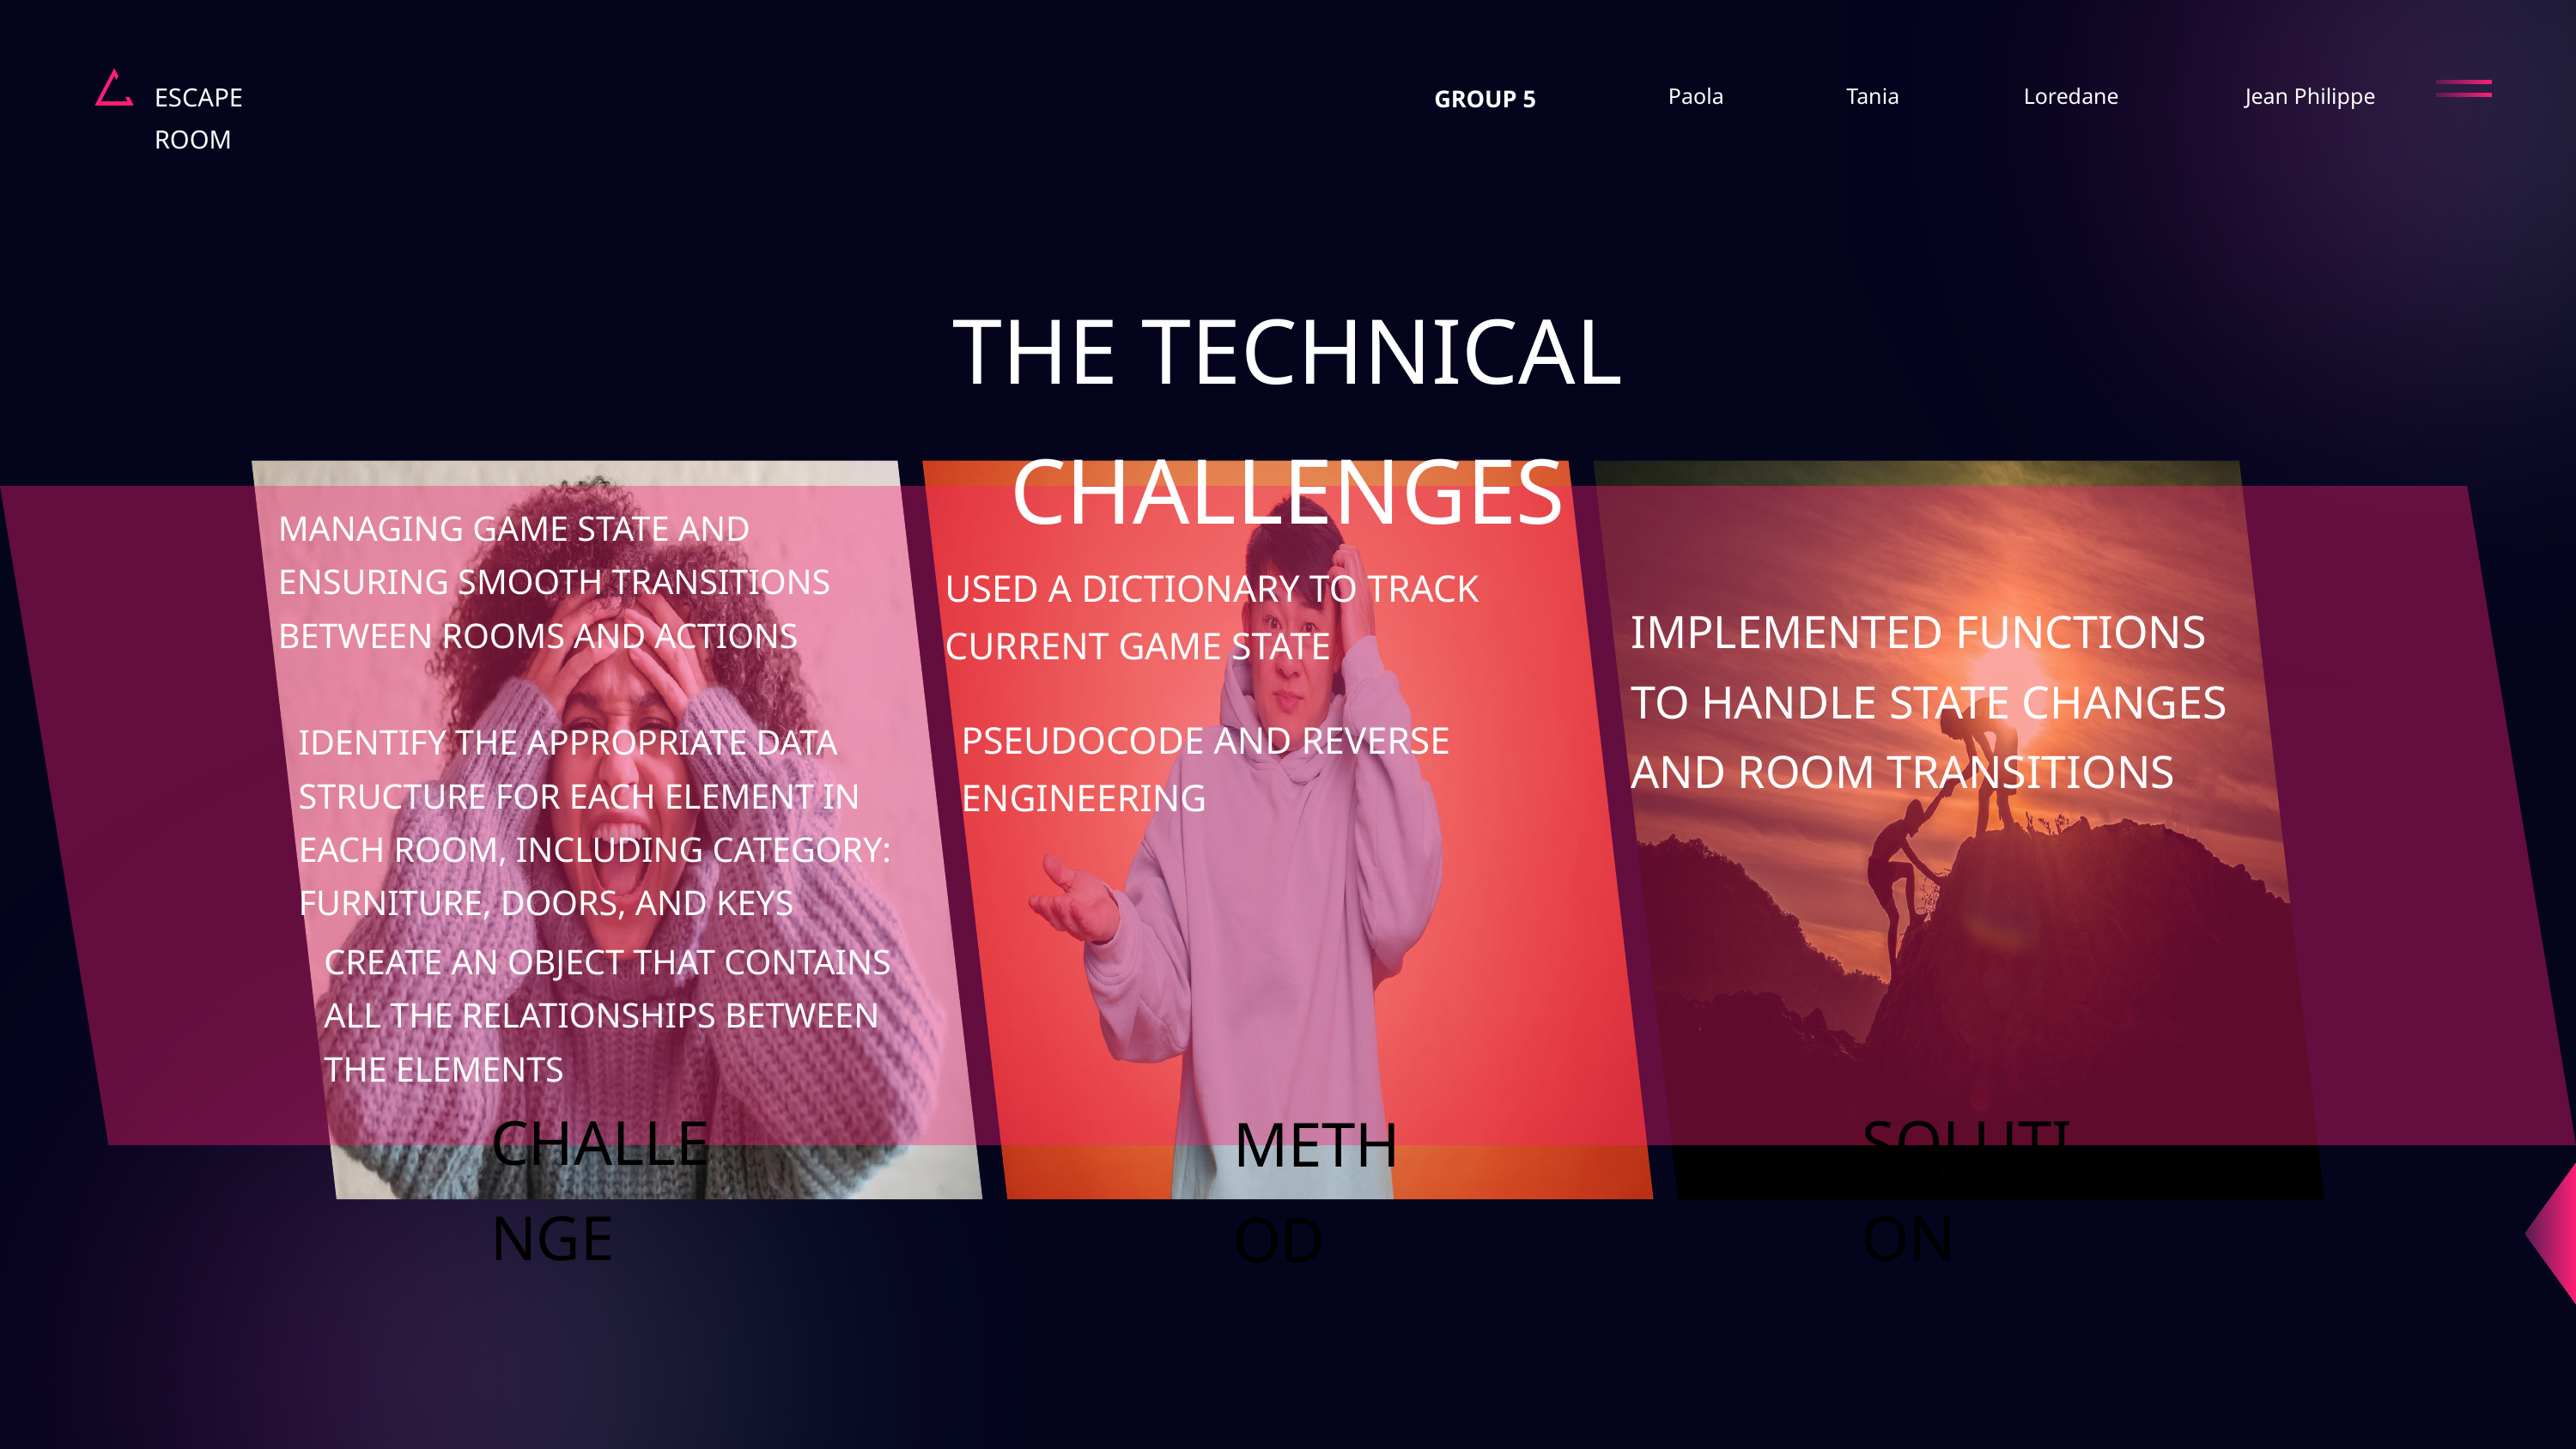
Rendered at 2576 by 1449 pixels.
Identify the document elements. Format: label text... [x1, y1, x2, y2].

text_box ESCAPE ROOM [154, 70, 293, 155]
text_box METHOD [1233, 1083, 1427, 1276]
text_box THE TECHNICAL CHALLENGES [831, 261, 1745, 543]
text_box CREATE AN OBJECT THAT CONTAINS ALL THE RELATIONSHIPS BETWEEN THE ELEMENTS [324, 928, 945, 1088]
text_box Paola [1668, 72, 1726, 109]
text_box PSEUDOCODE AND REVERSE ENGINEERING [961, 704, 1599, 820]
text_box USED A DICTIONARY TO TRACK CURRENT GAME STATE [945, 551, 1583, 668]
text_box MANAGING GAME STATE AND ENSURING SMOOTH TRANSITIONS BETWEEN ROOMS AND ACTIONS [278, 494, 899, 656]
text_box SOLUTION [1862, 1082, 2084, 1273]
text_box IMPLEMENTED FUNCTIONS TO HANDLE STATE CHANGES AND ROOM TRANSITIONS [1631, 586, 2252, 798]
text_box Loredane [2023, 72, 2125, 109]
text_box Jean Philippe [2245, 72, 2377, 109]
text_box CHALLENGE [489, 1088, 744, 1273]
text_box Tania [1846, 72, 1904, 109]
text_box [2524, 1163, 2576, 1304]
text_box [0, 0, 2576, 1449]
text_box [94, 68, 134, 106]
text_box IDENTIFY THE APPROPRIATE DATA STRUCTURE FOR EACH ELEMENT IN EACH ROOM, INCLUDING CATEGORY: FURNITURE, DOORS, AND KEYS [298, 708, 936, 923]
text_box GROUP 5 [1434, 73, 1548, 112]
